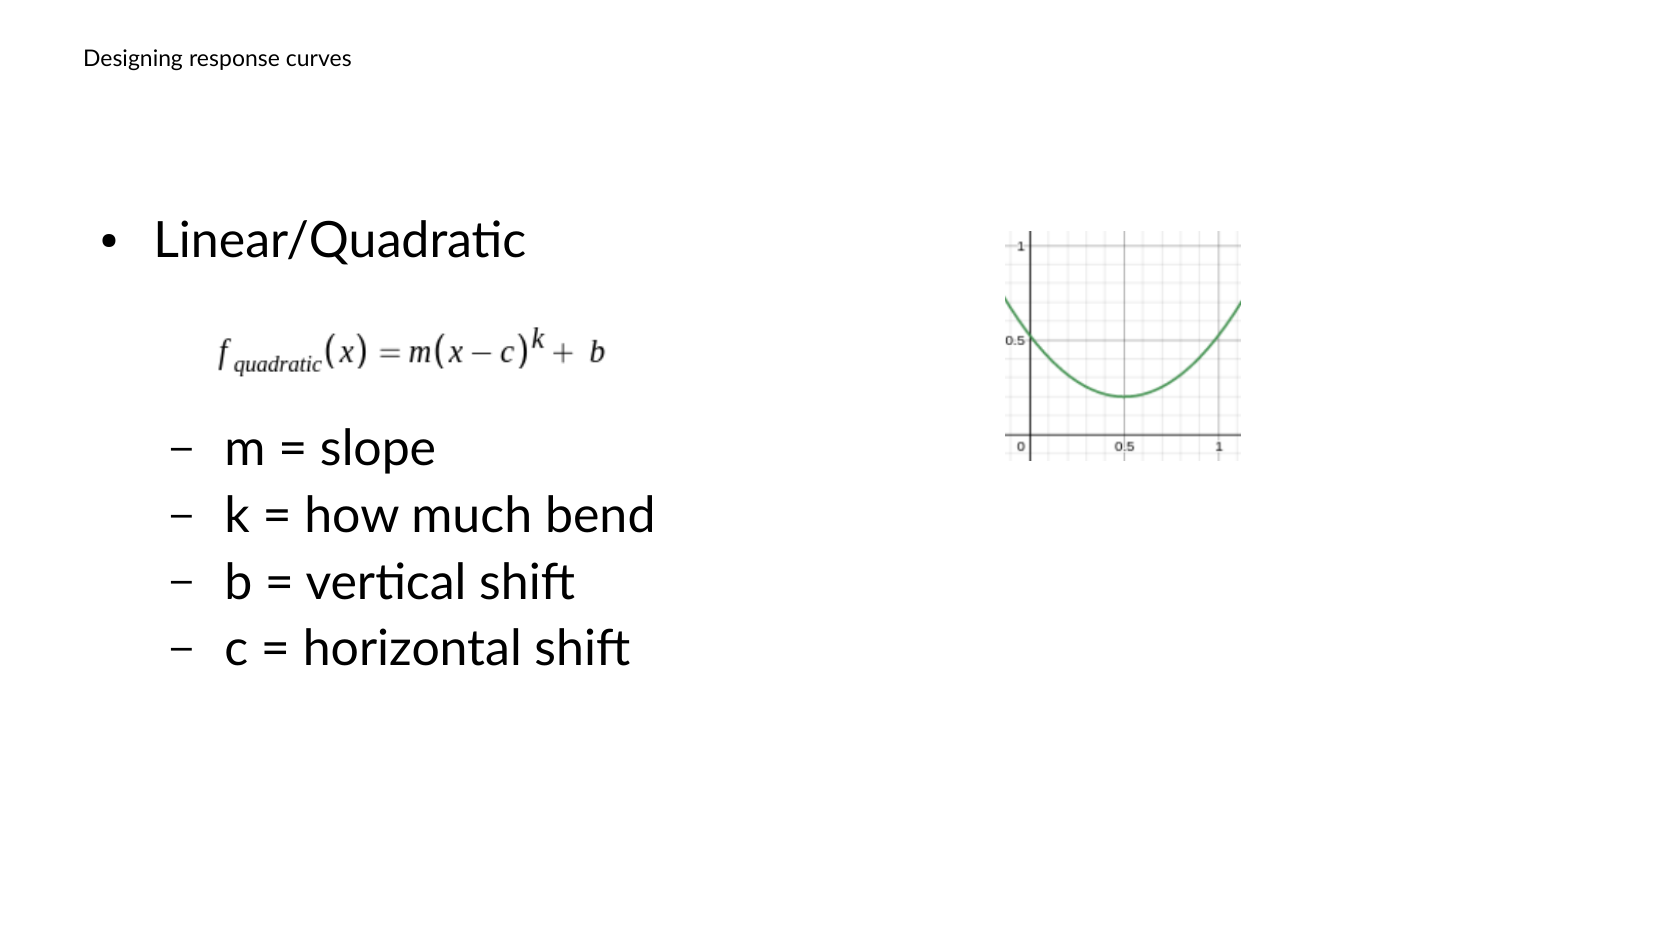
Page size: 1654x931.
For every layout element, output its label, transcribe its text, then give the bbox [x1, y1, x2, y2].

list Linear/Quadratic m = slope k = how much bend b = vertical shift c = horizontal shift [82, 217, 1571, 839]
title Designing response curves [83, 0, 1571, 119]
picture [1005, 231, 1241, 461]
picture [200, 307, 815, 402]
